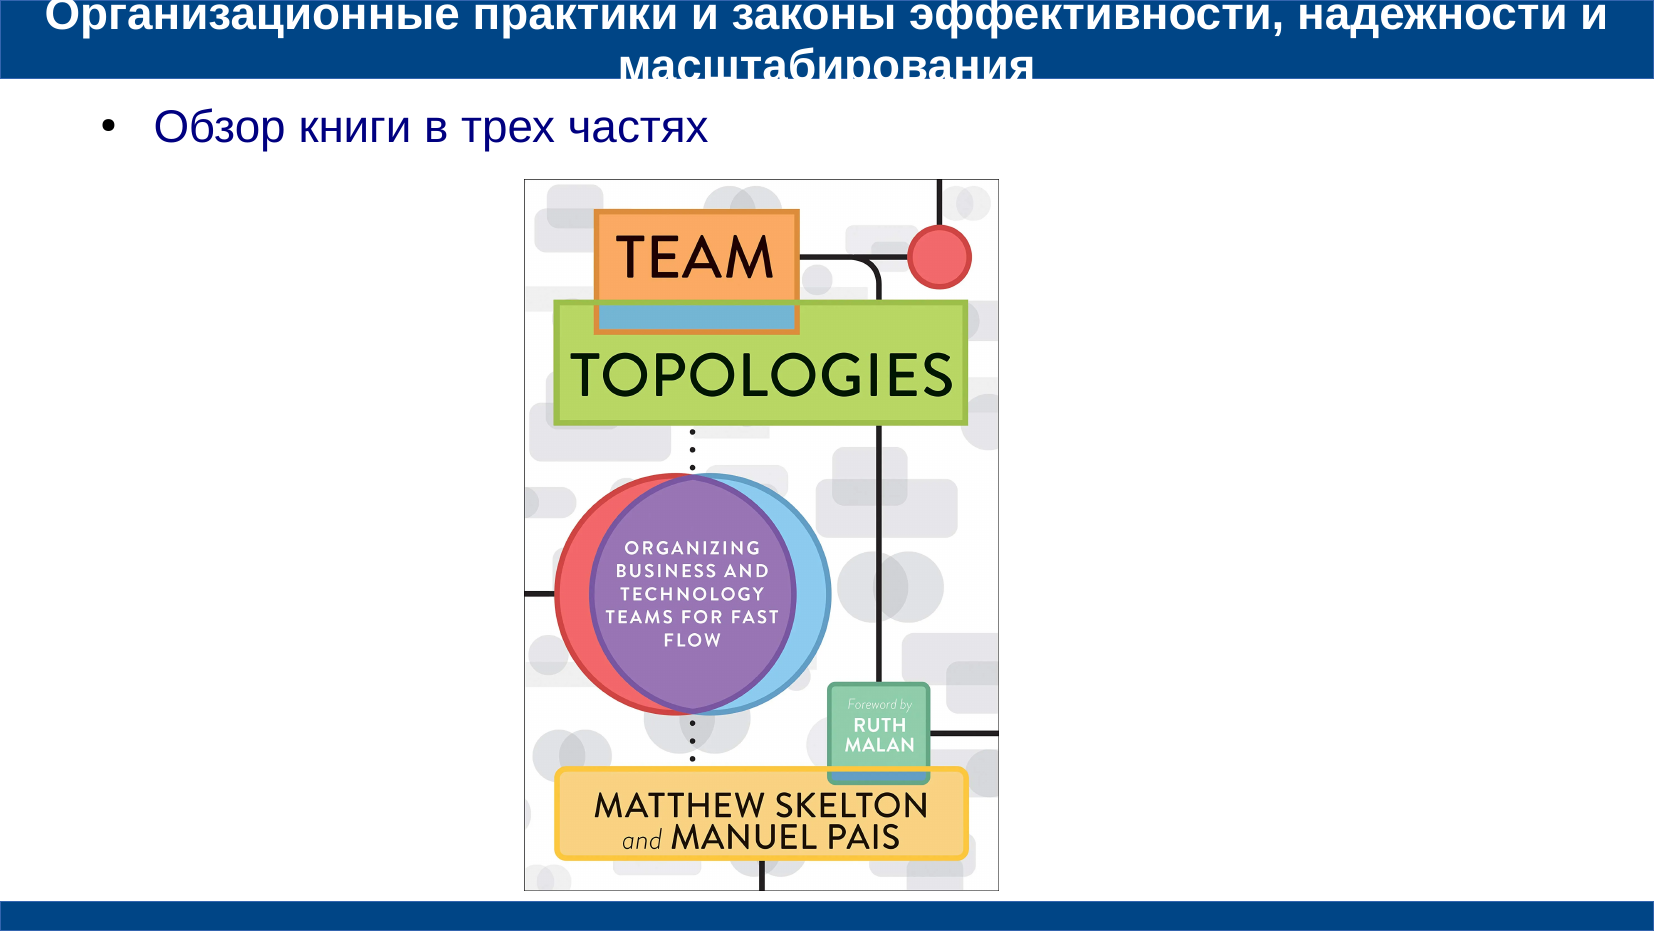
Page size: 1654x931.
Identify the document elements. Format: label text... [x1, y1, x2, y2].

title Организационные практики и законы эффективности, надежности и масштабирования [0, 0, 1654, 91]
list Обзор книги в трех частях [82, 101, 1571, 181]
picture [524, 179, 999, 891]
